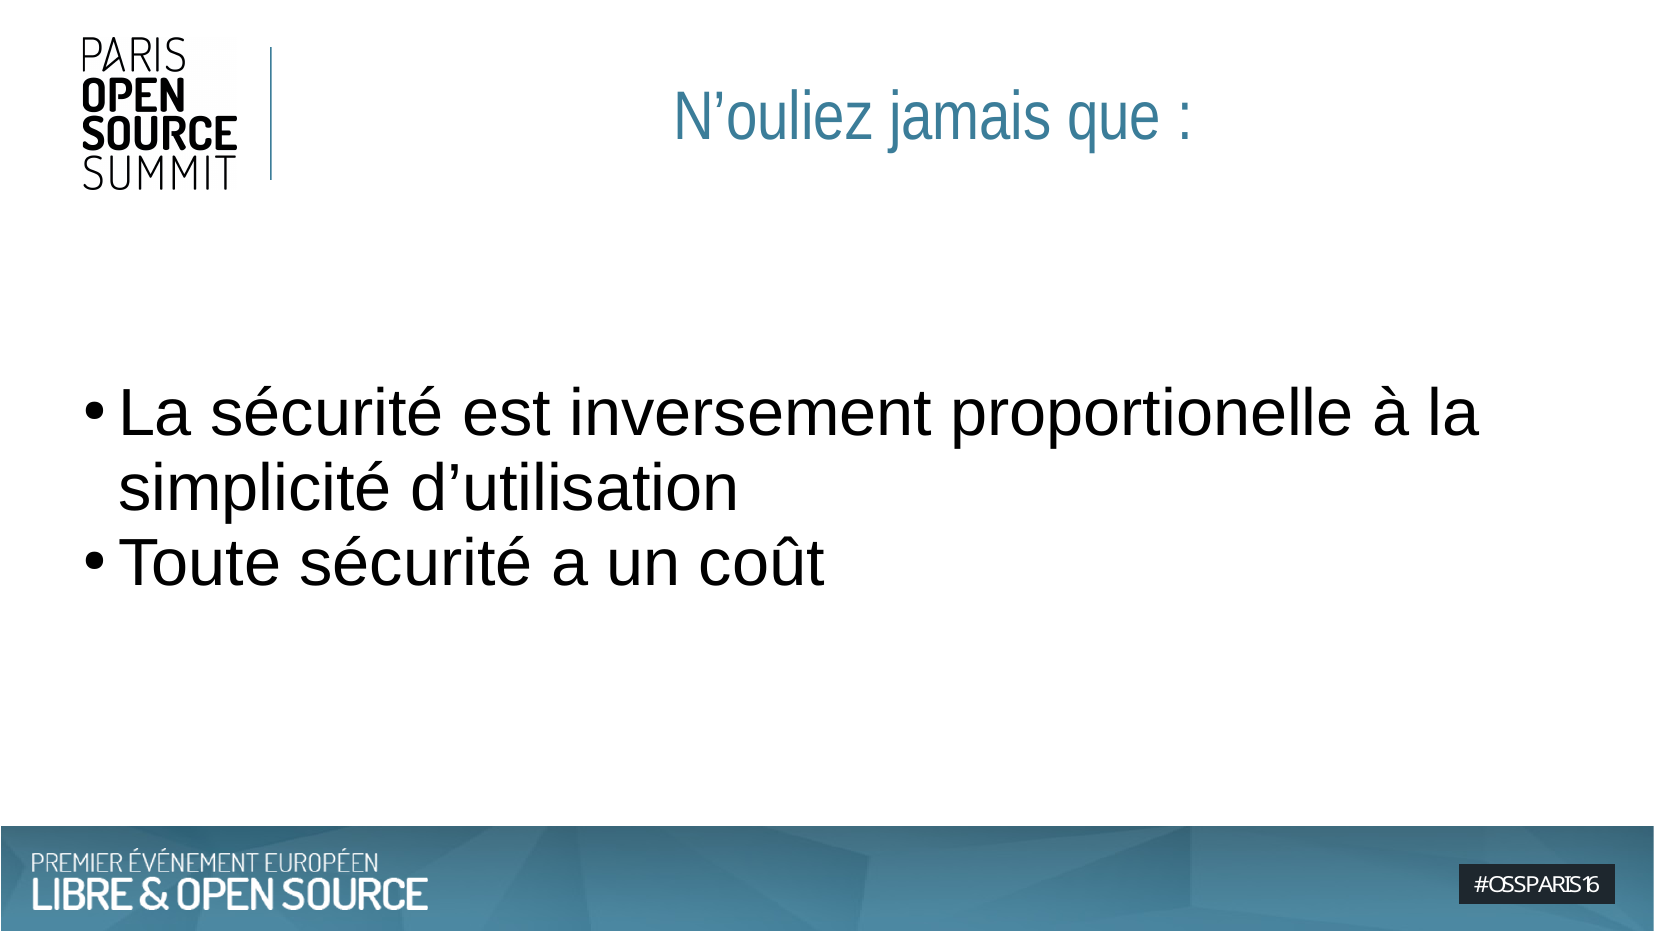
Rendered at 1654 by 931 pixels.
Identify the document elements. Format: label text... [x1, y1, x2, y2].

title N’ouliez jamais que : [295, 37, 1571, 193]
subtitle La sécurité est inversement proportionelle à la simplicité d’utilisation Toute sécurité a un coût [82, 217, 1571, 758]
